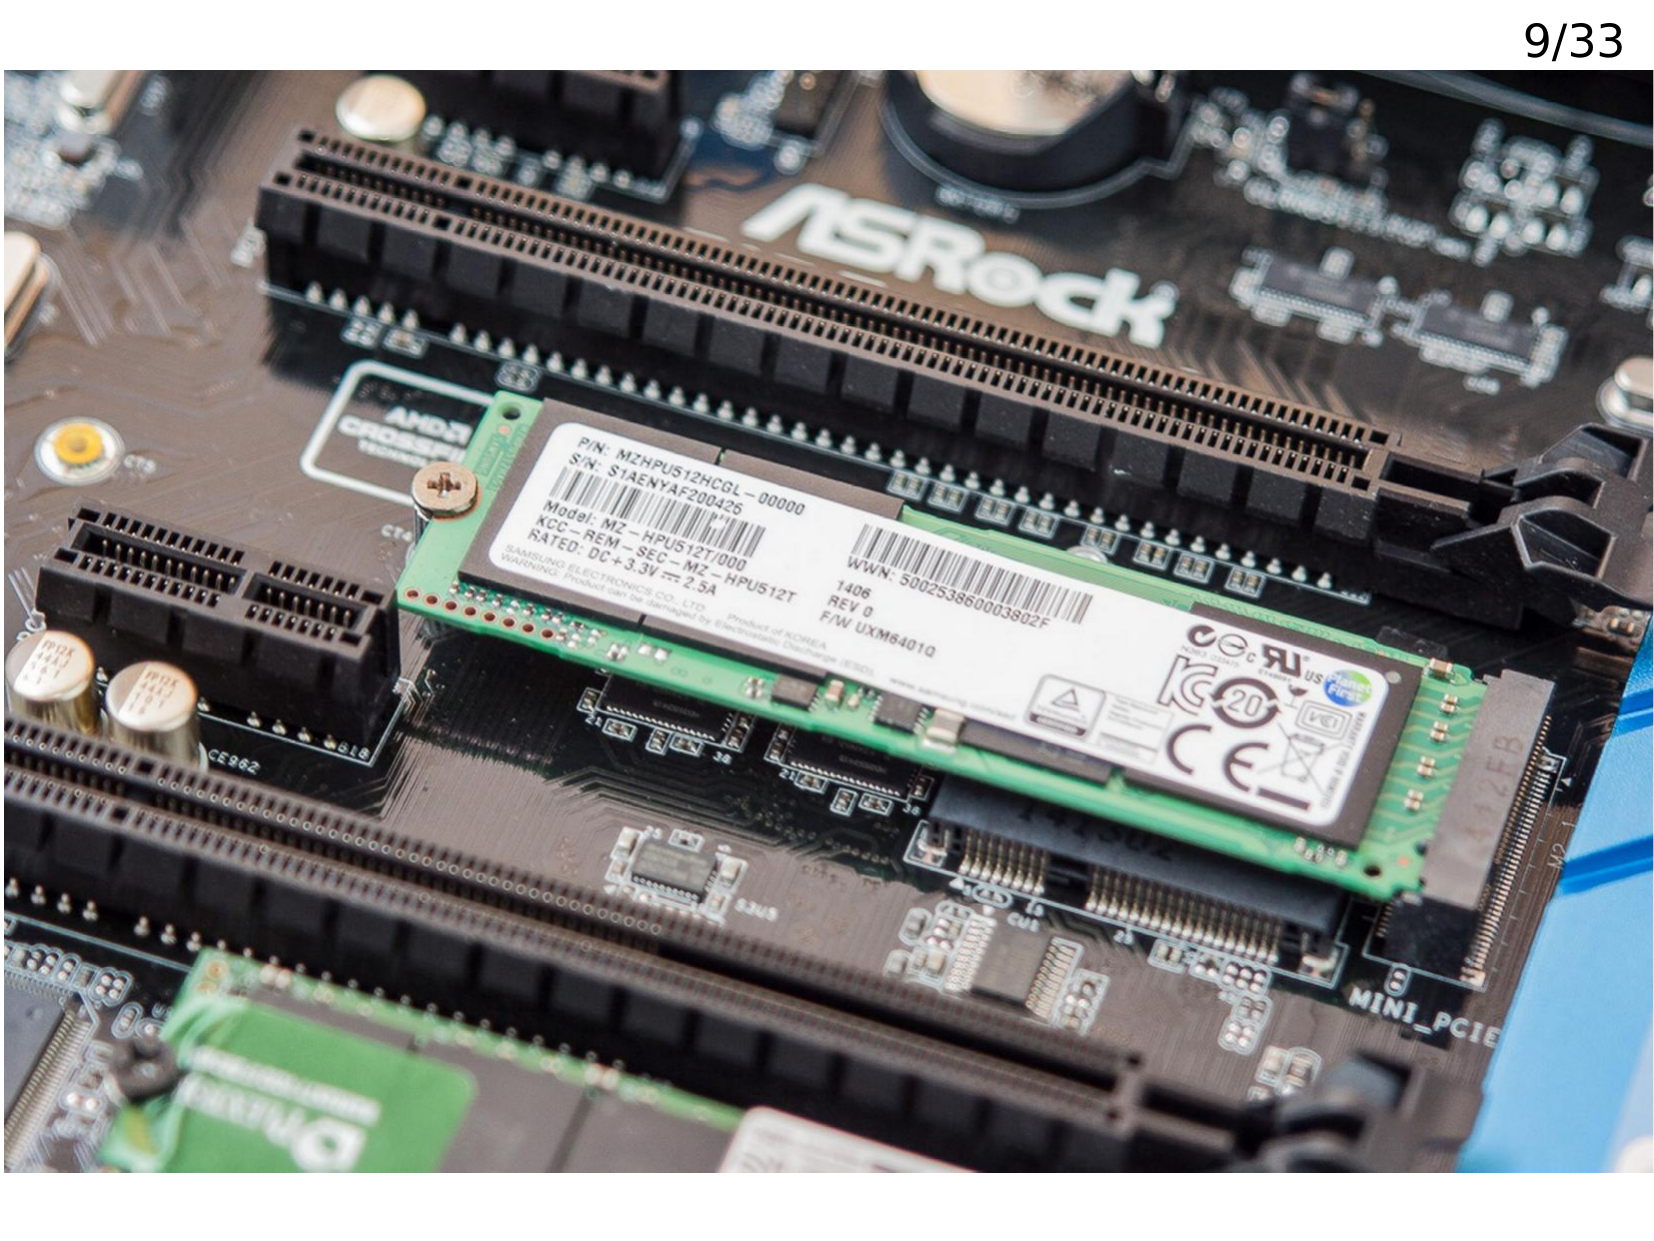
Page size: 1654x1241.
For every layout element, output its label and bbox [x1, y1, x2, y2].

picture [4, 70, 1654, 1173]
